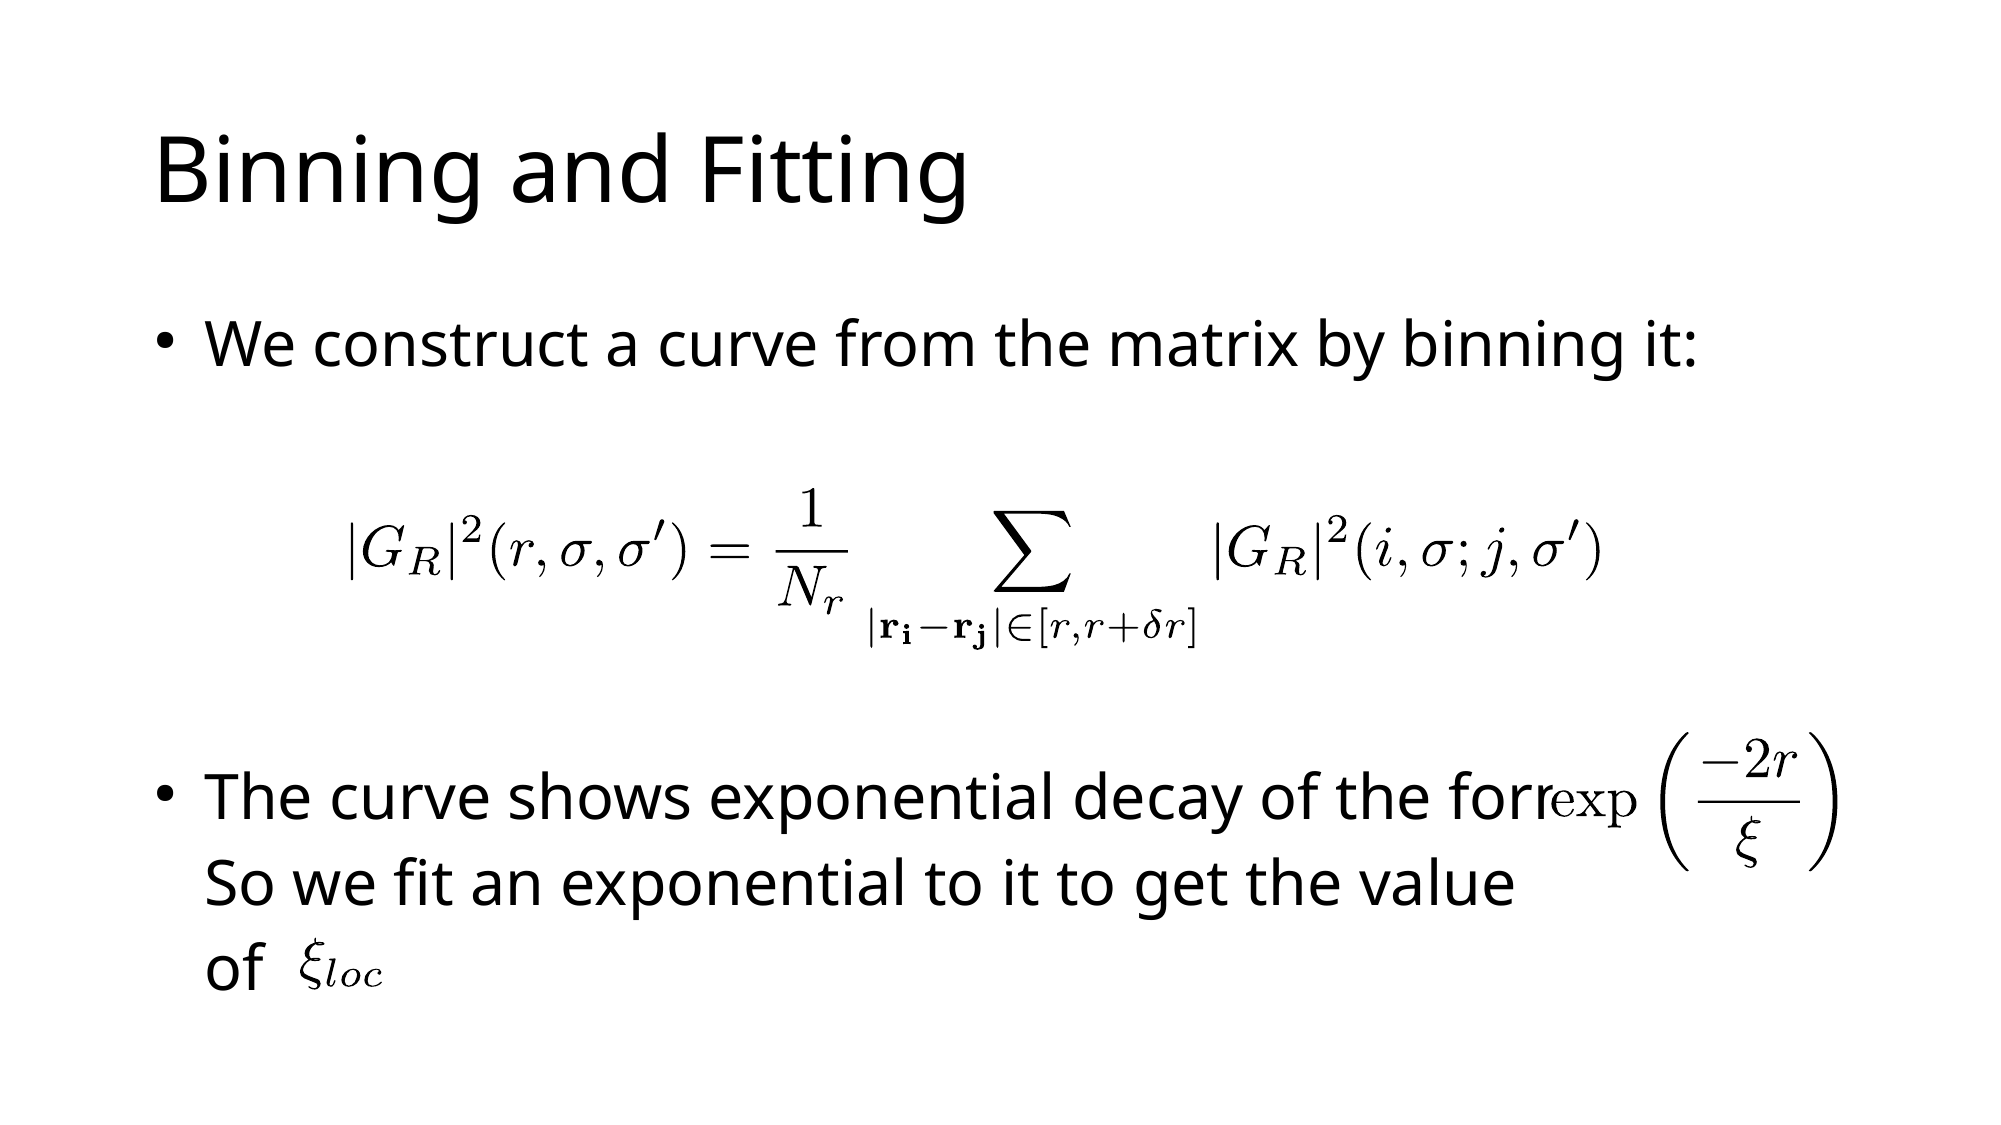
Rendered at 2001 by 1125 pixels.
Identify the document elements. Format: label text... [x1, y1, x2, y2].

text_box [300, 937, 382, 990]
title Binning and Fitting [137, 59, 1863, 278]
list We construct a curve from the matrix by binning it: The curve shows exponential decay of the form So we fit an exponential to it to get the value of [137, 299, 1863, 1014]
text_box [346, 487, 1600, 650]
text_box [1551, 732, 1838, 872]
